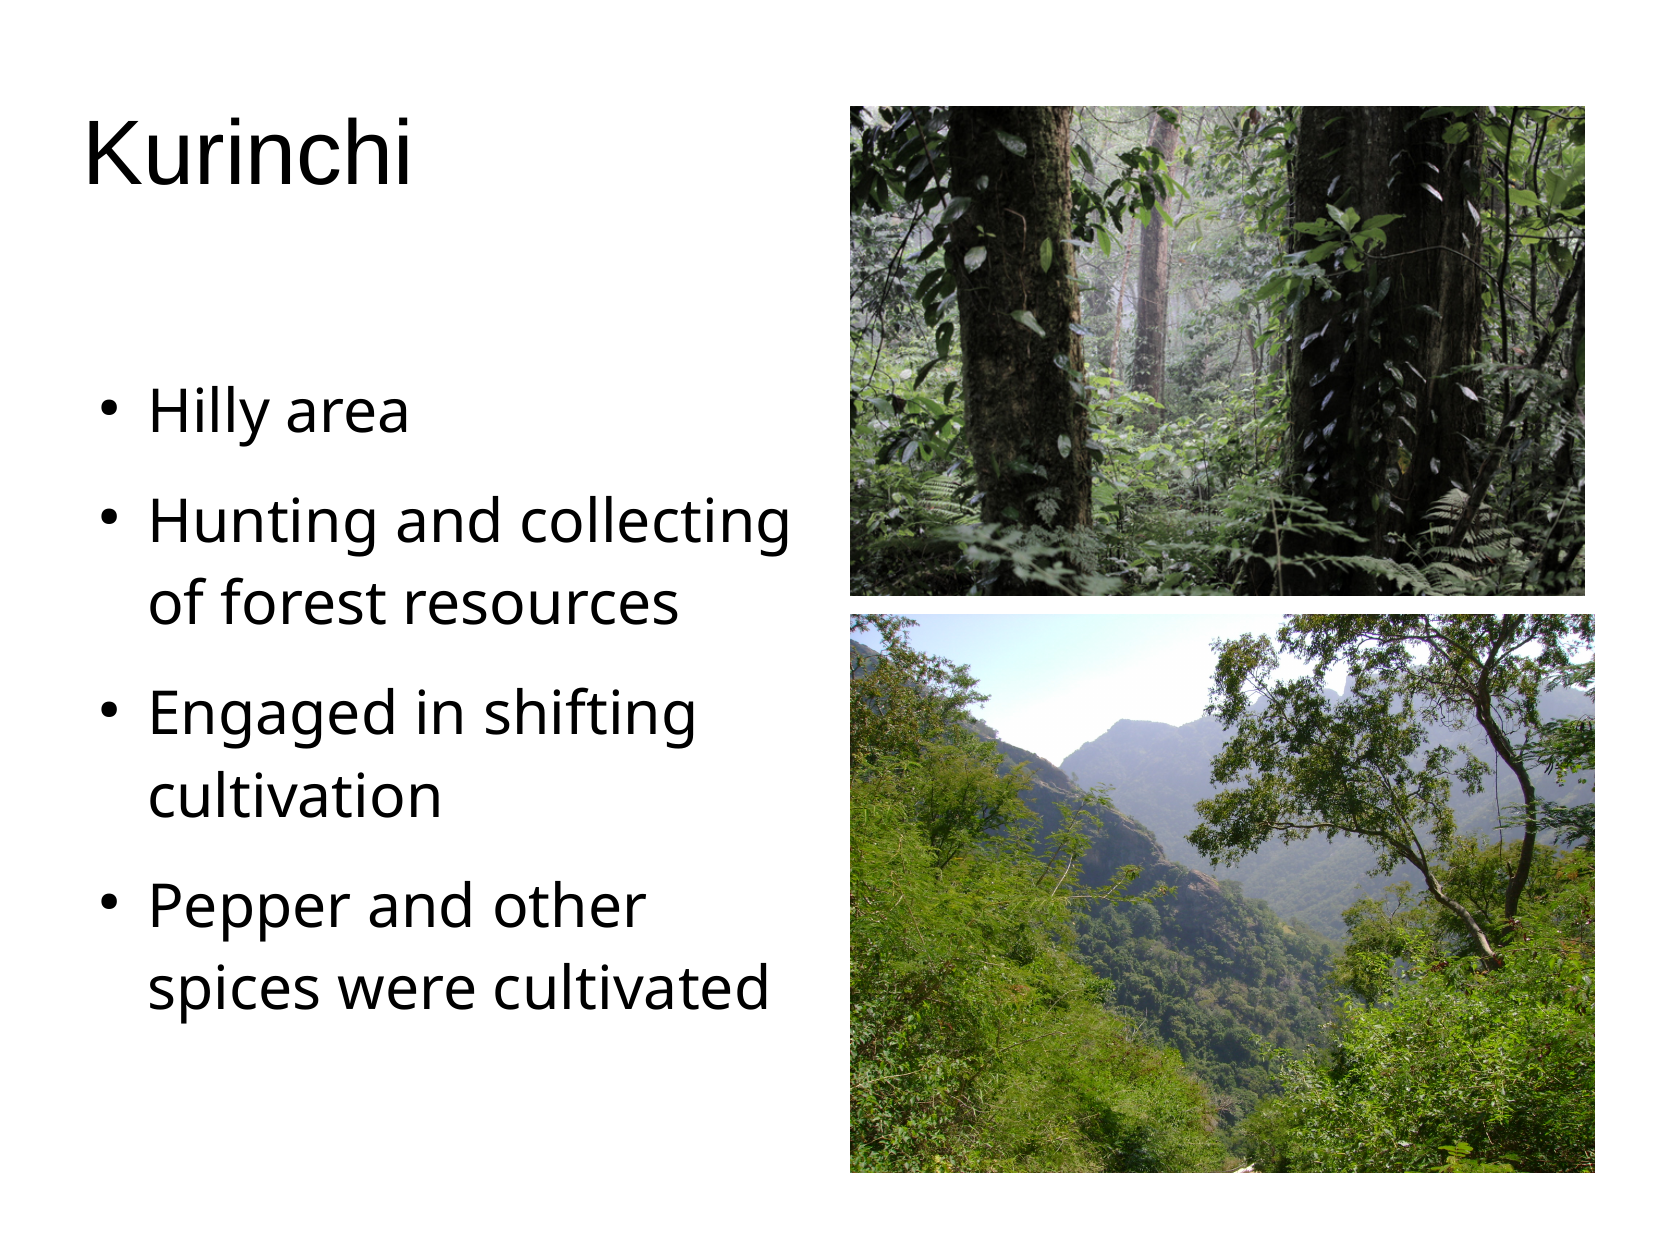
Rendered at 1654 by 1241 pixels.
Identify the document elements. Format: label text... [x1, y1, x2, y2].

list Hilly area Hunting and collecting of forest resources Engaged in shifting cultivation Pepper and other spices were cultivated [82, 367, 809, 1087]
picture [850, 614, 1595, 1173]
picture [850, 106, 1585, 596]
title Kurinchi [82, 49, 1571, 257]
